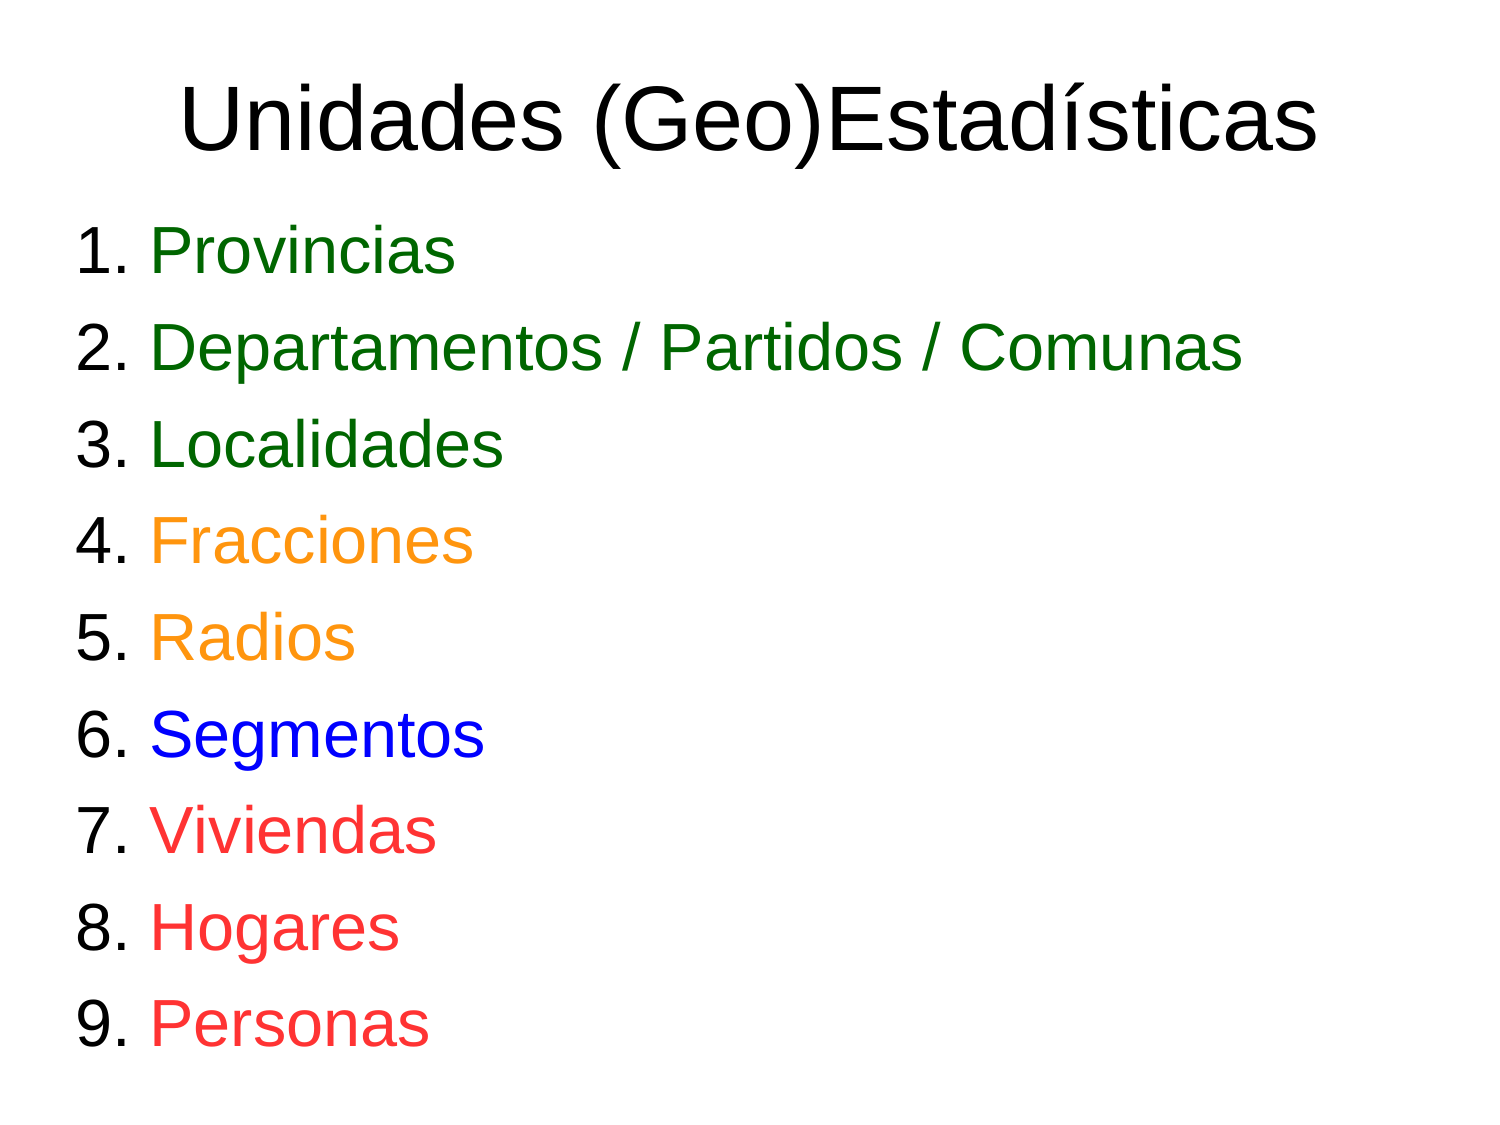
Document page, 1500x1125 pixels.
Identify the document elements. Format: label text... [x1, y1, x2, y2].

title Unidades (Geo)Estadísticas [75, 20, 1425, 207]
subtitle Provincias Departamentos / Partidos / Comunas Localidades Fracciones Radios Segmentos Viviendas Hogares Personas [75, 207, 1425, 1061]
